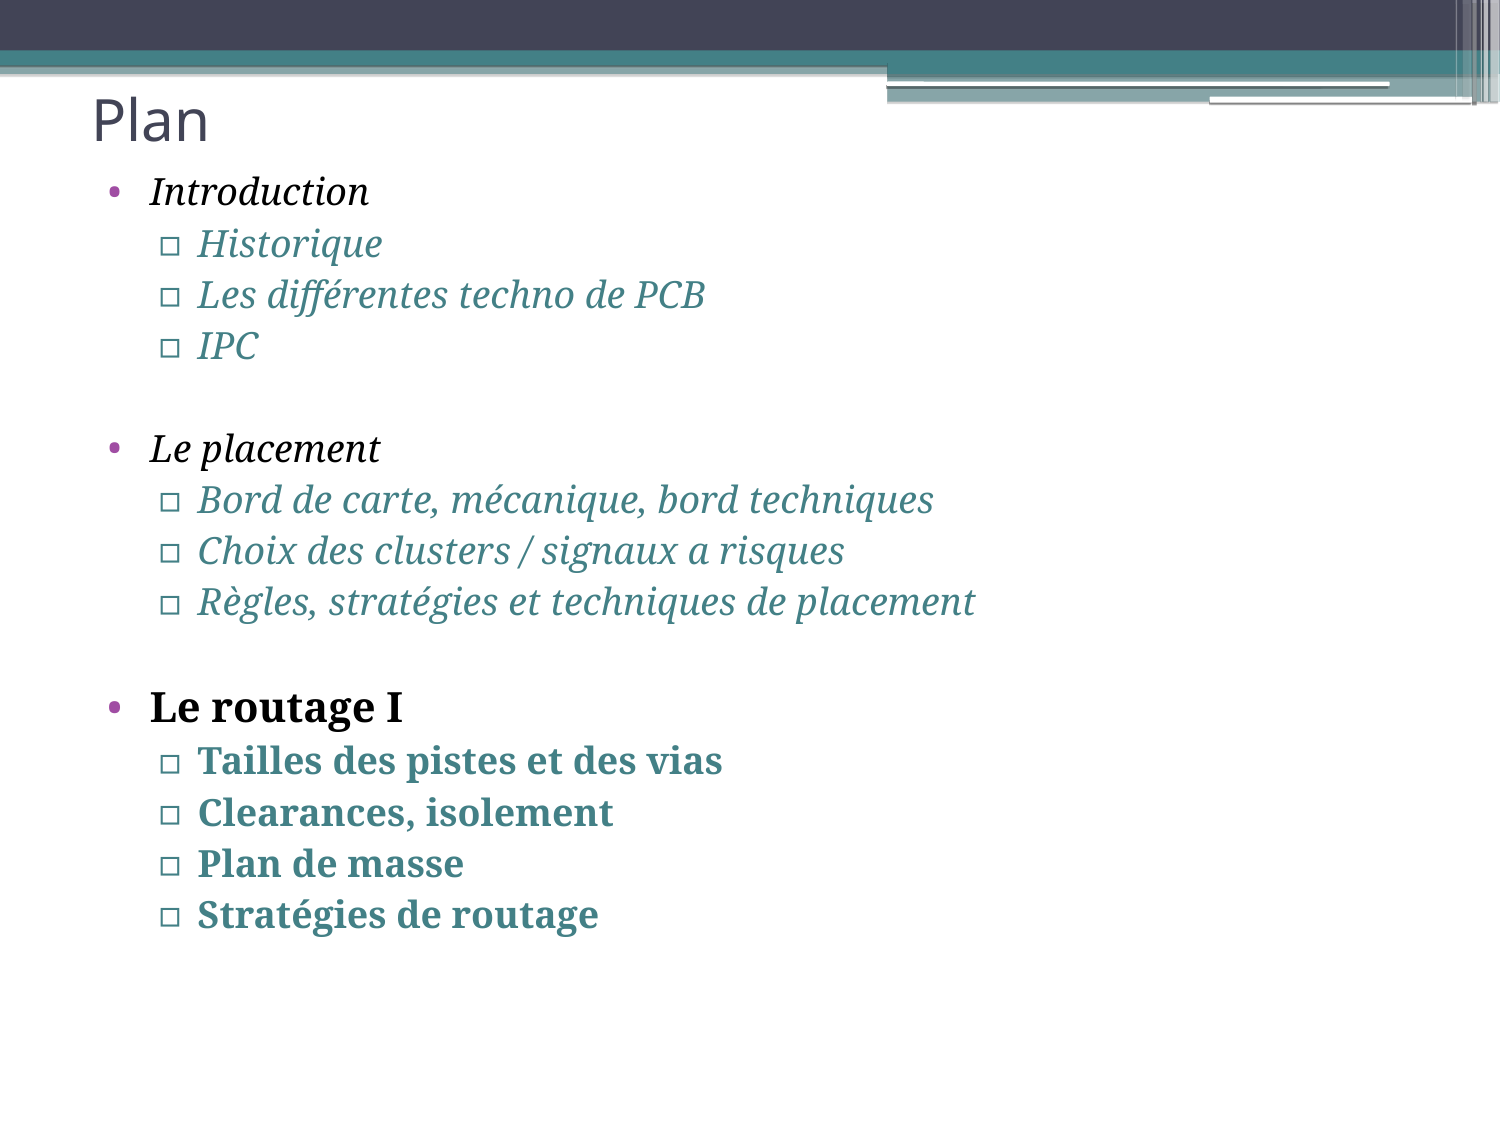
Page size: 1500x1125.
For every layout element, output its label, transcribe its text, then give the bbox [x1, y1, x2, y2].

list Introduction Historique Les différentes techno de PCB IPC Le placement Bord de carte, mécanique, bord techniques Choix des clusters / signaux a risques Règles, stratégies et techniques de placement Le routage I Tailles des pistes et des vias Clearances, isolement Plan de masse Stratégies de routage [75, 160, 1425, 1079]
title Plan [76, 30, 1427, 206]
